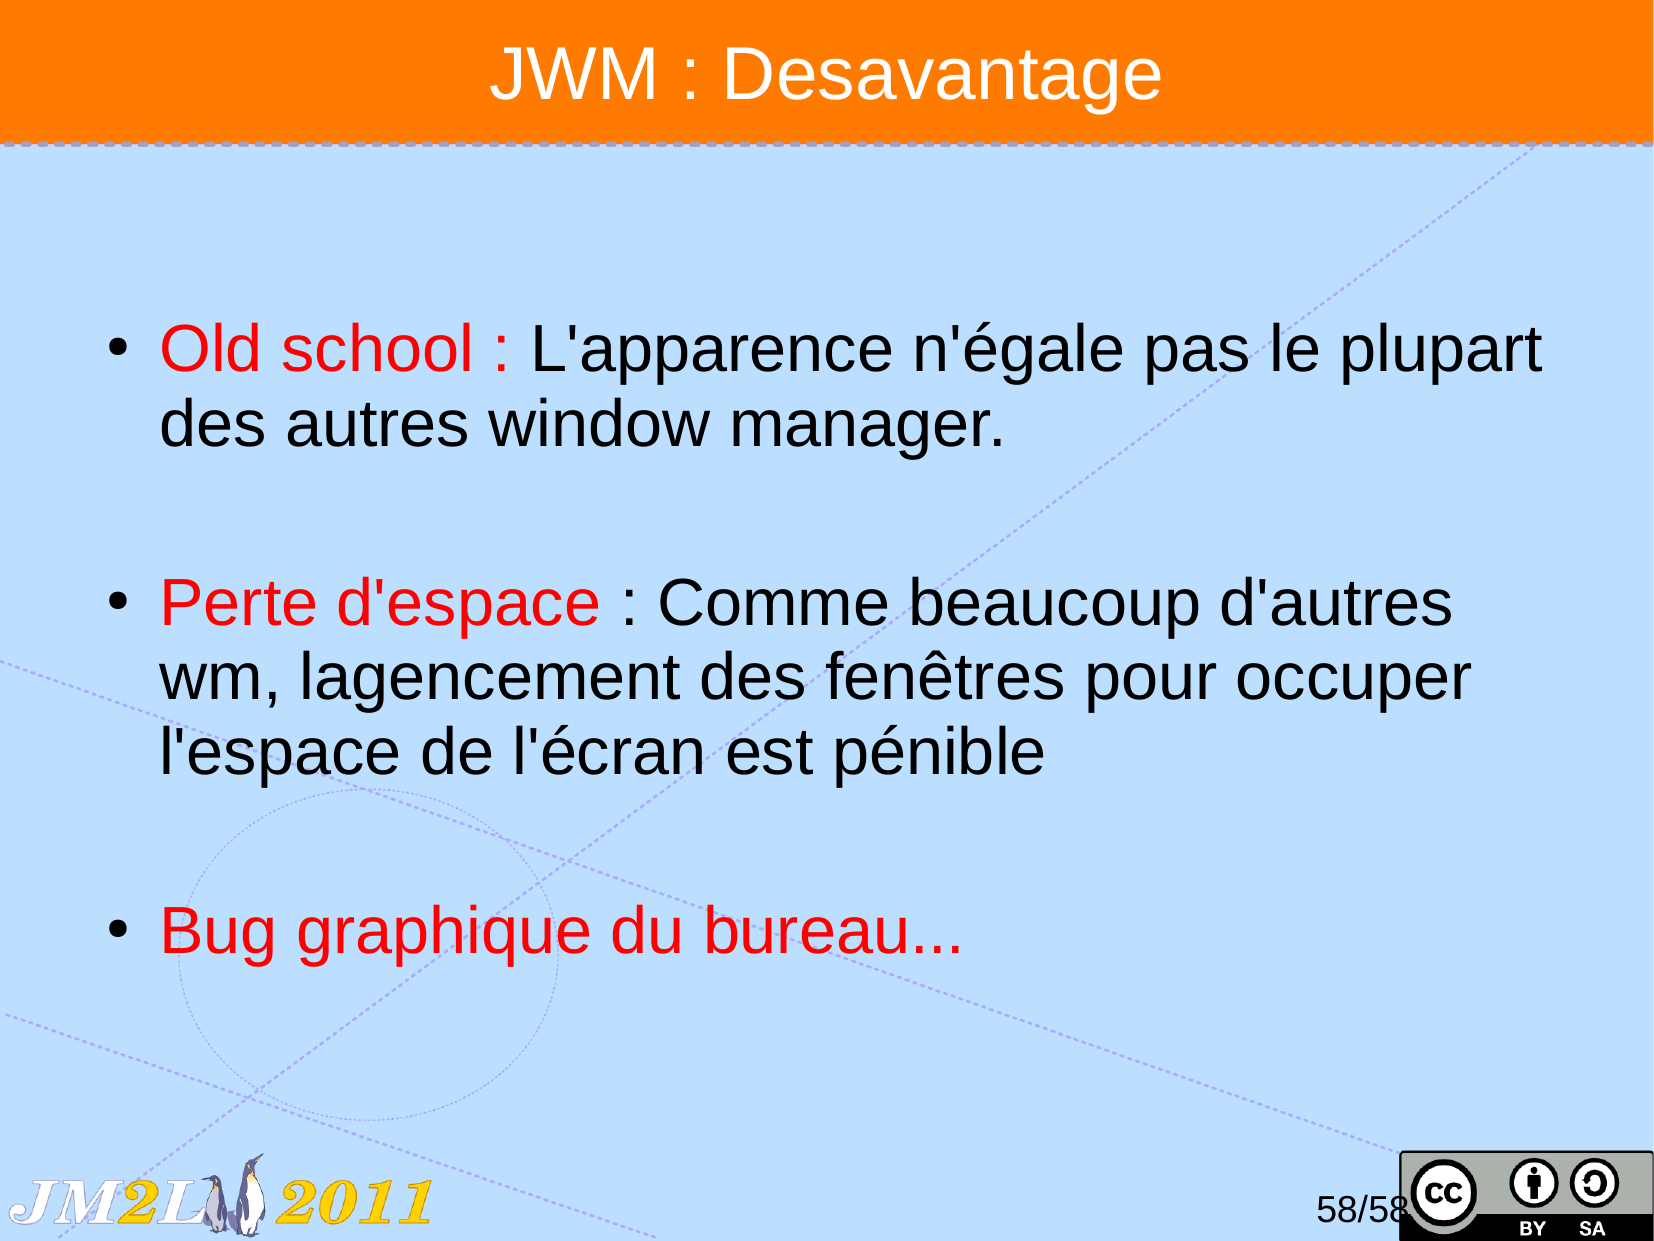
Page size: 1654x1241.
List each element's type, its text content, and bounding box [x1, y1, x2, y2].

title JWM : Desavantage [29, 0, 1625, 148]
list Old school : L'apparence n'égale pas le plupart des autres window manager. Perte d'espace : Comme beaucoup d'autres wm, lagencement des fenêtres pour occuper l'espace de l'écran est pénible Bug graphique du bureau... [88, 206, 1577, 1026]
picture [0, 0, 1654, 1241]
